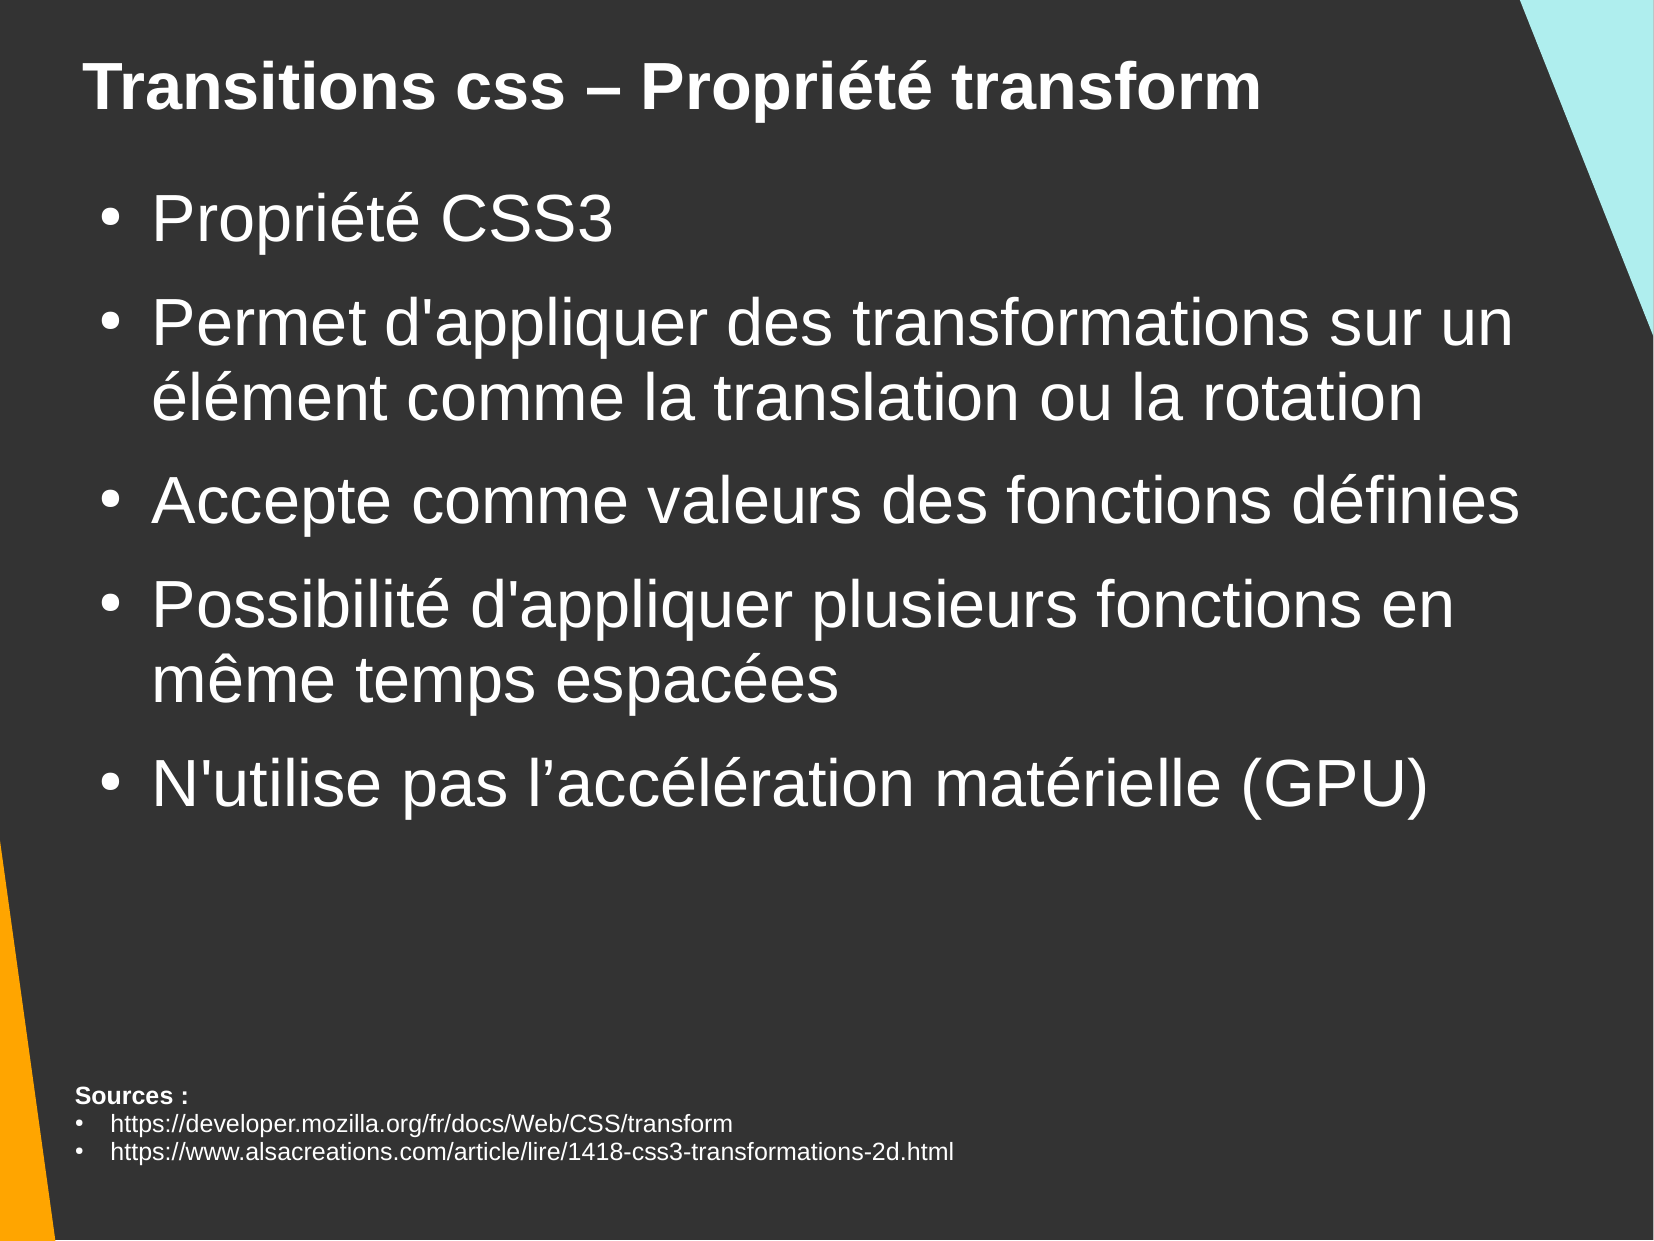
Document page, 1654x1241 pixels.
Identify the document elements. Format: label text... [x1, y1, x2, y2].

text_box Sources : https://developer.mozilla.org/fr/docs/Web/CSS/transform https://www.alsacreations.com/article/lire/1418-css3-transformations-2d.html [60, 1074, 1546, 1241]
title Transitions css – Propriété transform [82, 49, 1571, 152]
list Propriété CSS3 Permet d'appliquer des transformations sur un élément comme la translation ou la rotation Accepte comme valeurs des fonctions définies Possibilité d'appliquer plusieurs fonctions en même temps espacées N'utilise pas l’accélération matérielle (GPU) [80, 180, 1630, 993]
text_box [1519, 0, 1654, 338]
text_box [0, 840, 56, 1241]
